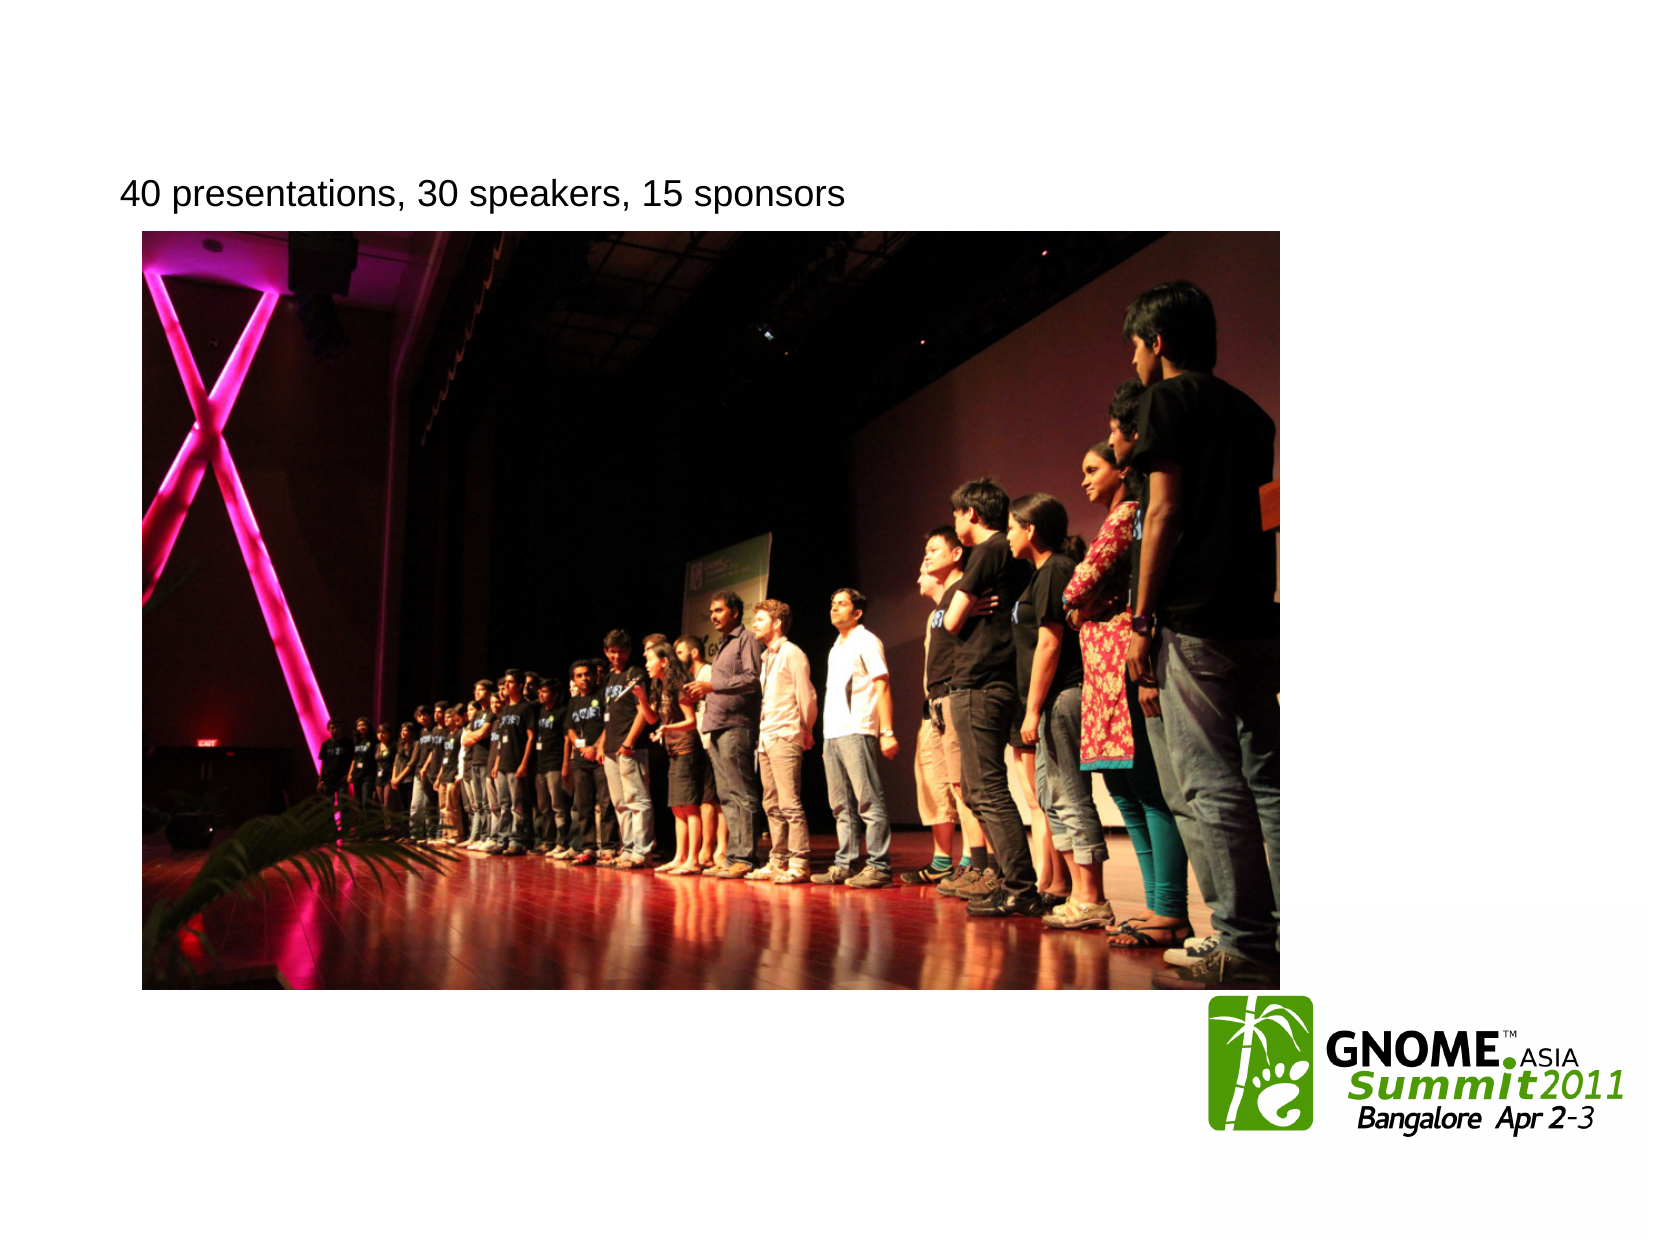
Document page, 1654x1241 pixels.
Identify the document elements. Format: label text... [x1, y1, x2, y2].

text_box 40 presentations, 30 speakers, 15 sponsors [105, 165, 1201, 256]
picture [142, 231, 1647, 1238]
